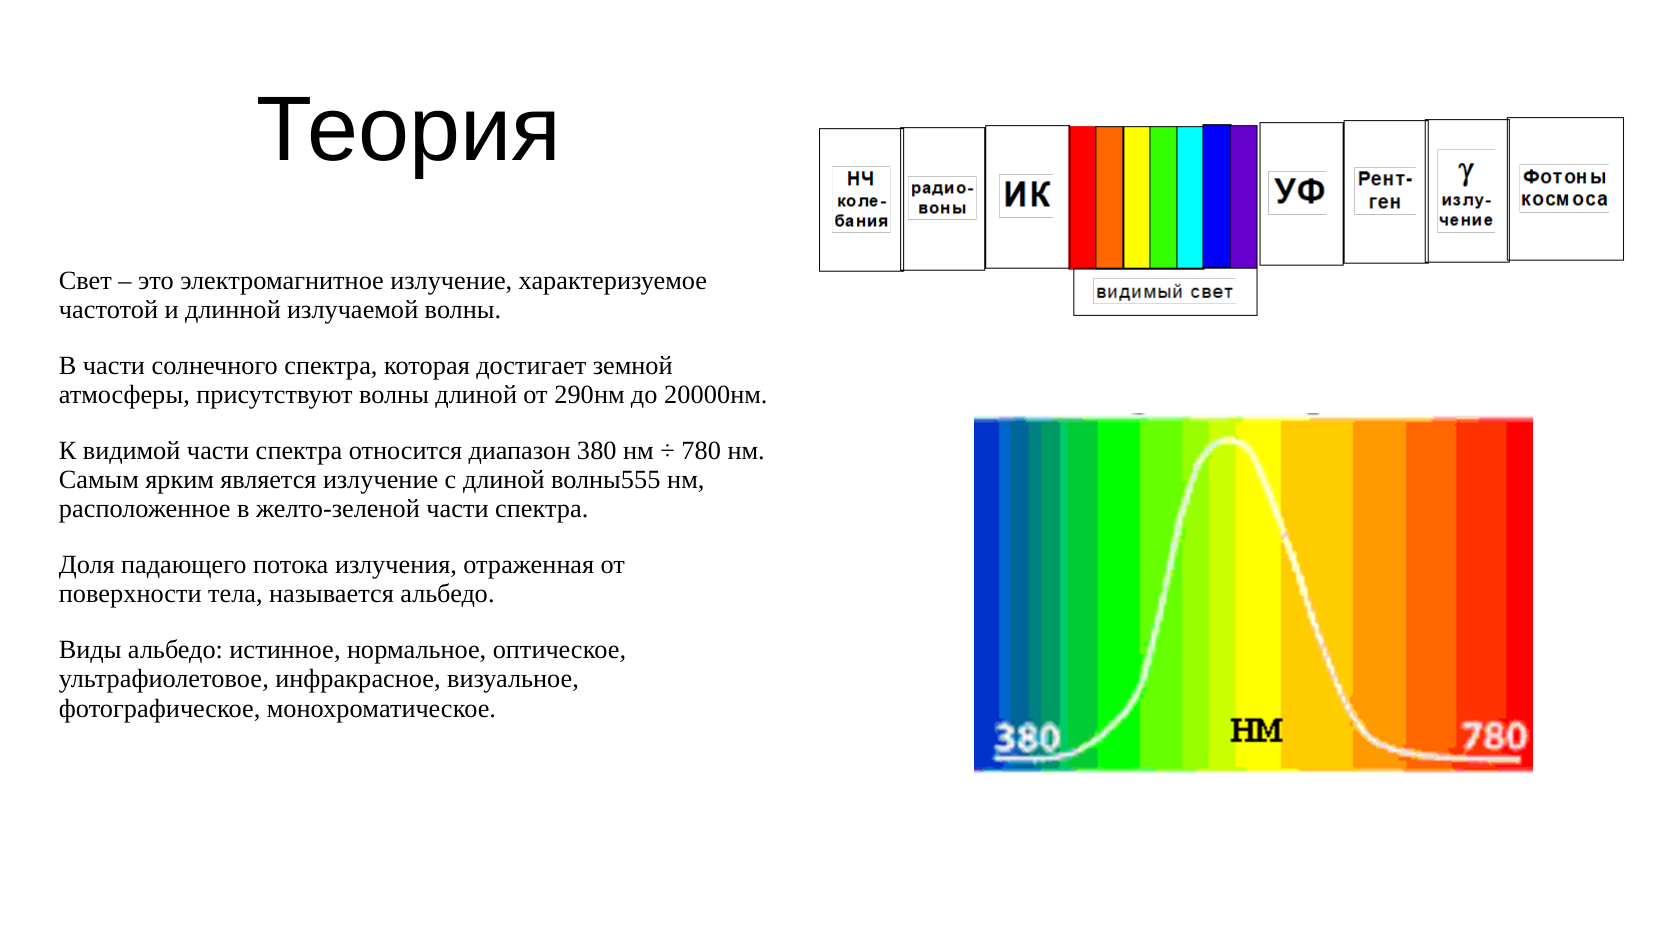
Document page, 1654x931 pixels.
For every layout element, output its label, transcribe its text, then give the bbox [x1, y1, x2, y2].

title Теория [25, 59, 794, 200]
list Свет – это электромагнитное излучение, характеризуемое частотой и длинной излучаемой волны. В части солнечного спектра, которая достигает земной атмосферы, присутствуют волны длиной от 290нм до 20000нм. К видимой части спектра относится диапазон 380 нм ÷ 780 нм. Самым ярким является излучение с длиной волны555 нм, расположенное в желто-зеленой части спектра. Доля падающего потока излучения, отраженная от поверхности тела, называется альбедо. Виды альбедо: истинное, нормальное, оптическое, ультрафиолетовое, инфракрасное, визуальное, фотографическое, монохроматическое. [59, 265, 768, 753]
picture [790, 88, 1654, 347]
picture [974, 413, 1533, 781]
